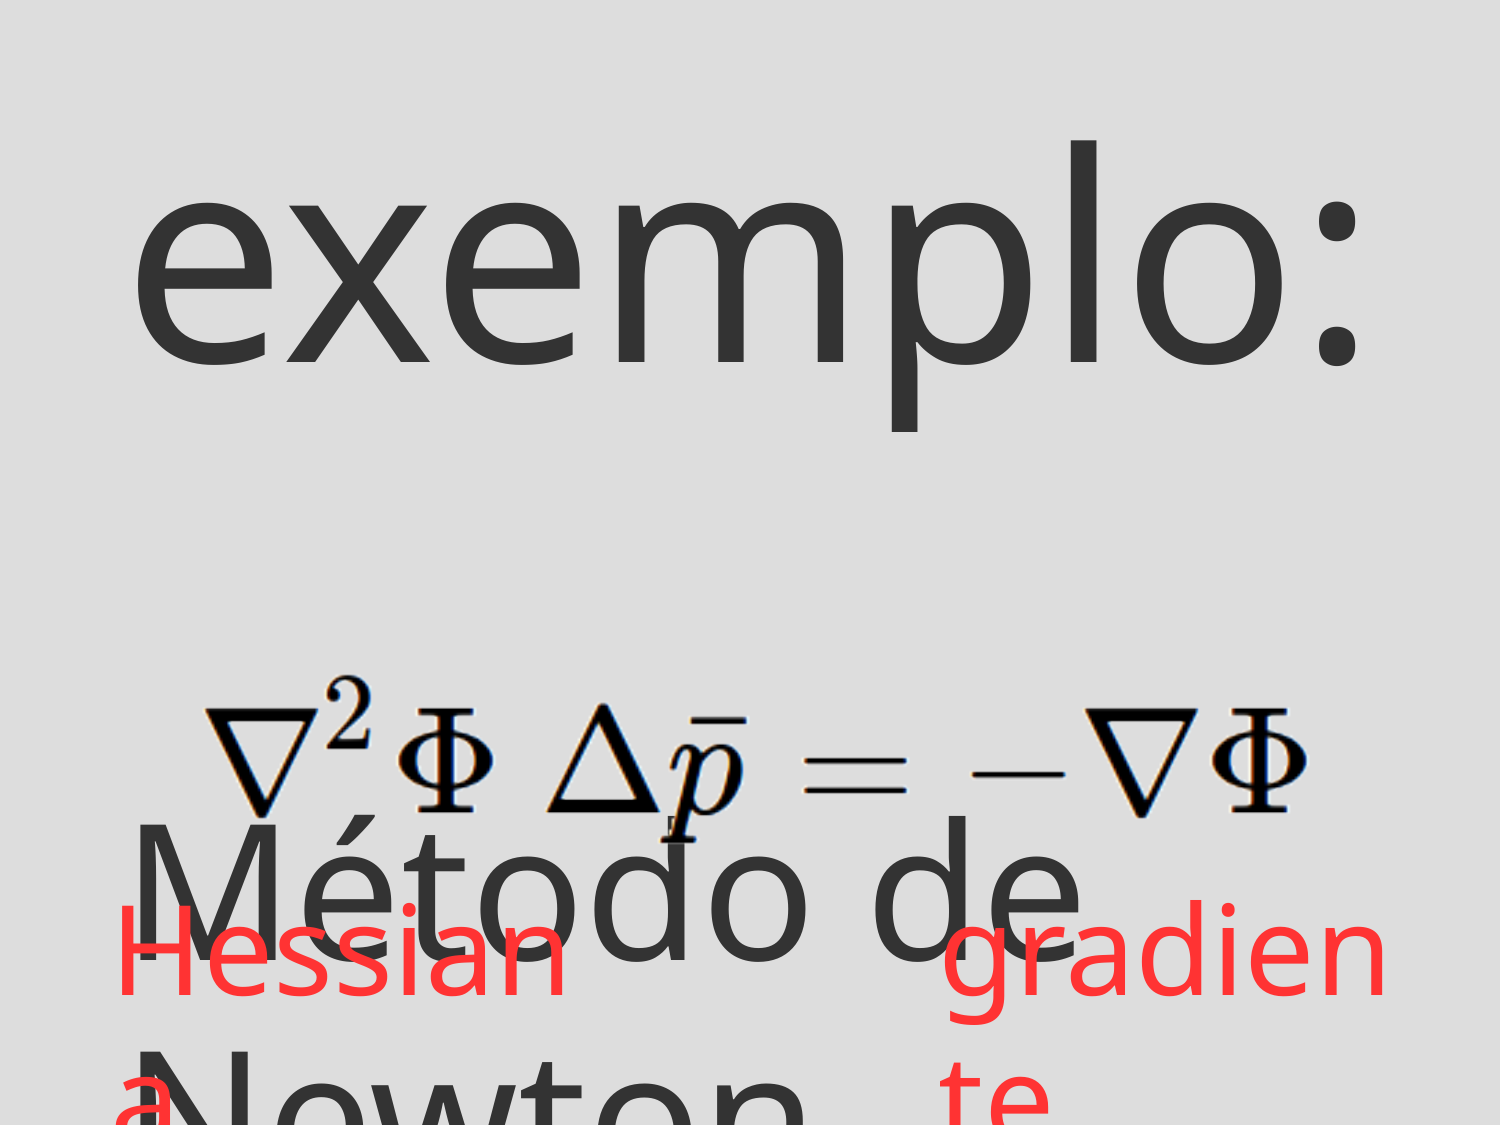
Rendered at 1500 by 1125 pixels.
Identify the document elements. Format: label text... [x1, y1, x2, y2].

title exemplo: Método de Newton [75, 57, 1425, 572]
title gradiente [918, 857, 1413, 1078]
title Hessiana [95, 857, 590, 1078]
picture [157, 634, 1343, 872]
